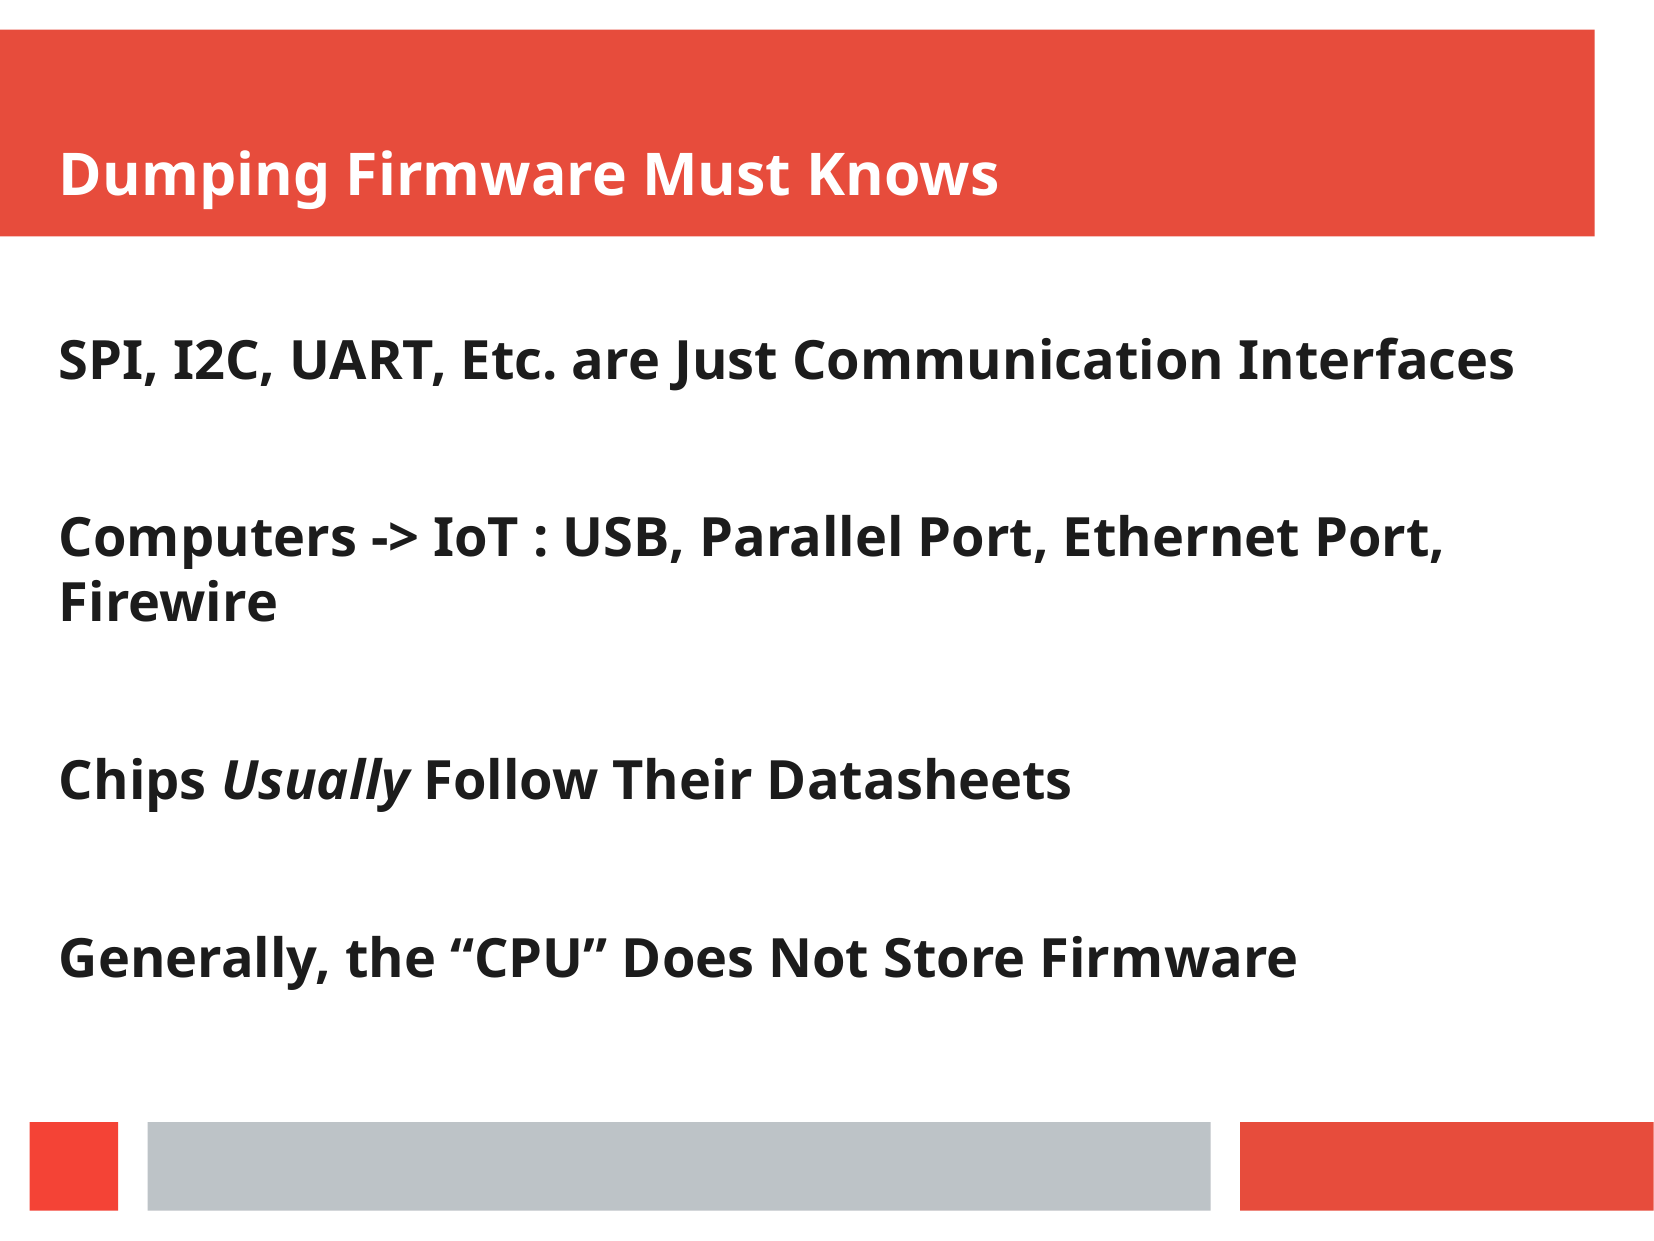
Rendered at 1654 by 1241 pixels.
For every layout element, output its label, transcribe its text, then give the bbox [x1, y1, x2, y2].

title Dumping Firmware Must Knows [59, 59, 1595, 207]
list SPI, I2C, UART, Etc. are Just Communication Interfaces Computers -> IoT : USB, Parallel Port, Ethernet Port, Firewire Chips Usually Follow Their Datasheets Generally, the “CPU” Does Not Store Firmware [59, 324, 1565, 1093]
